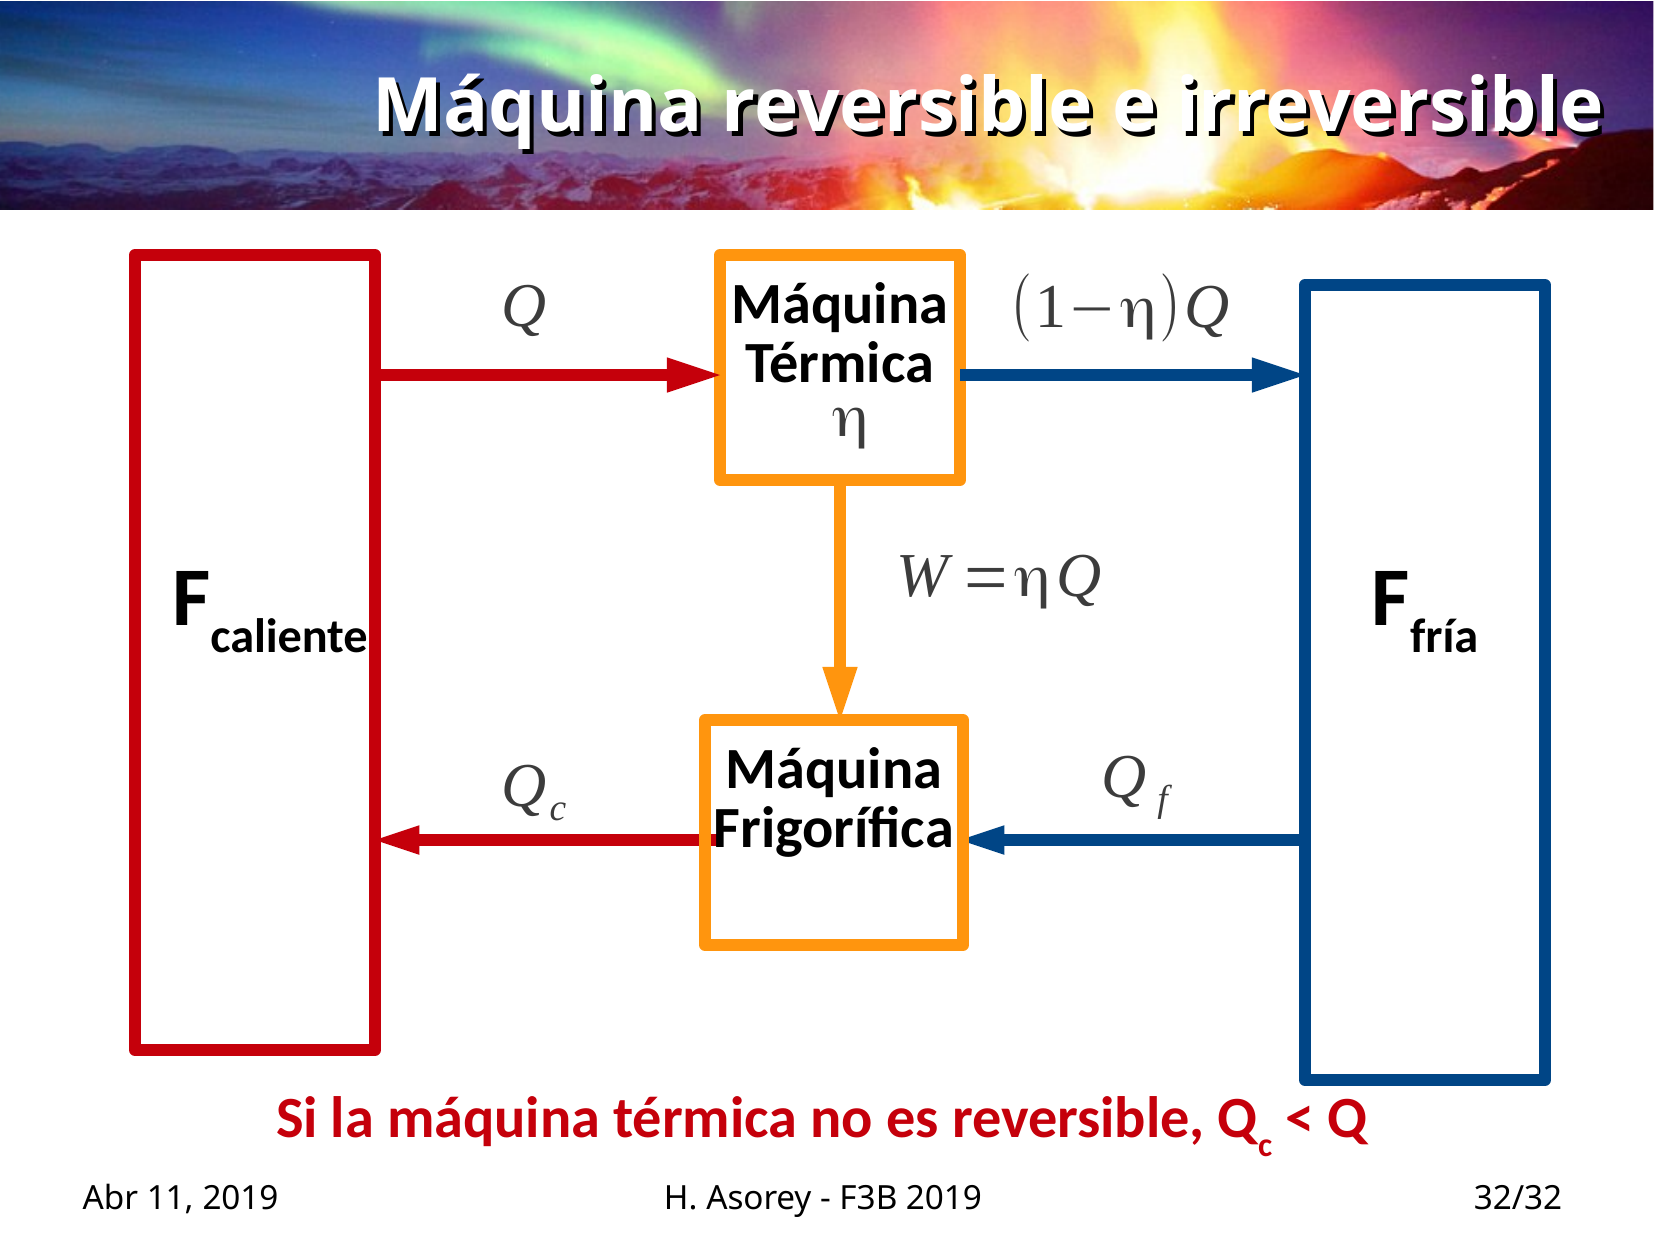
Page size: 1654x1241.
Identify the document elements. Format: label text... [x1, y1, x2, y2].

chart [495, 750, 574, 829]
chart [1005, 270, 1239, 345]
text_box Fcaliente [150, 555, 391, 691]
text_box Ffría [1305, 555, 1546, 691]
chart [495, 270, 555, 339]
text_box Si la máquina térmica no es reversible, Qc < Q [233, 1093, 1411, 1201]
chart [890, 540, 1111, 612]
chart [1095, 741, 1184, 820]
title Máquina reversible e irreversible [45, 15, 1606, 191]
text_box Máquina Frigorífica [705, 720, 964, 946]
chart [825, 405, 878, 452]
picture [0, 1, 1654, 210]
text_box Máquina Térmica [720, 255, 961, 481]
